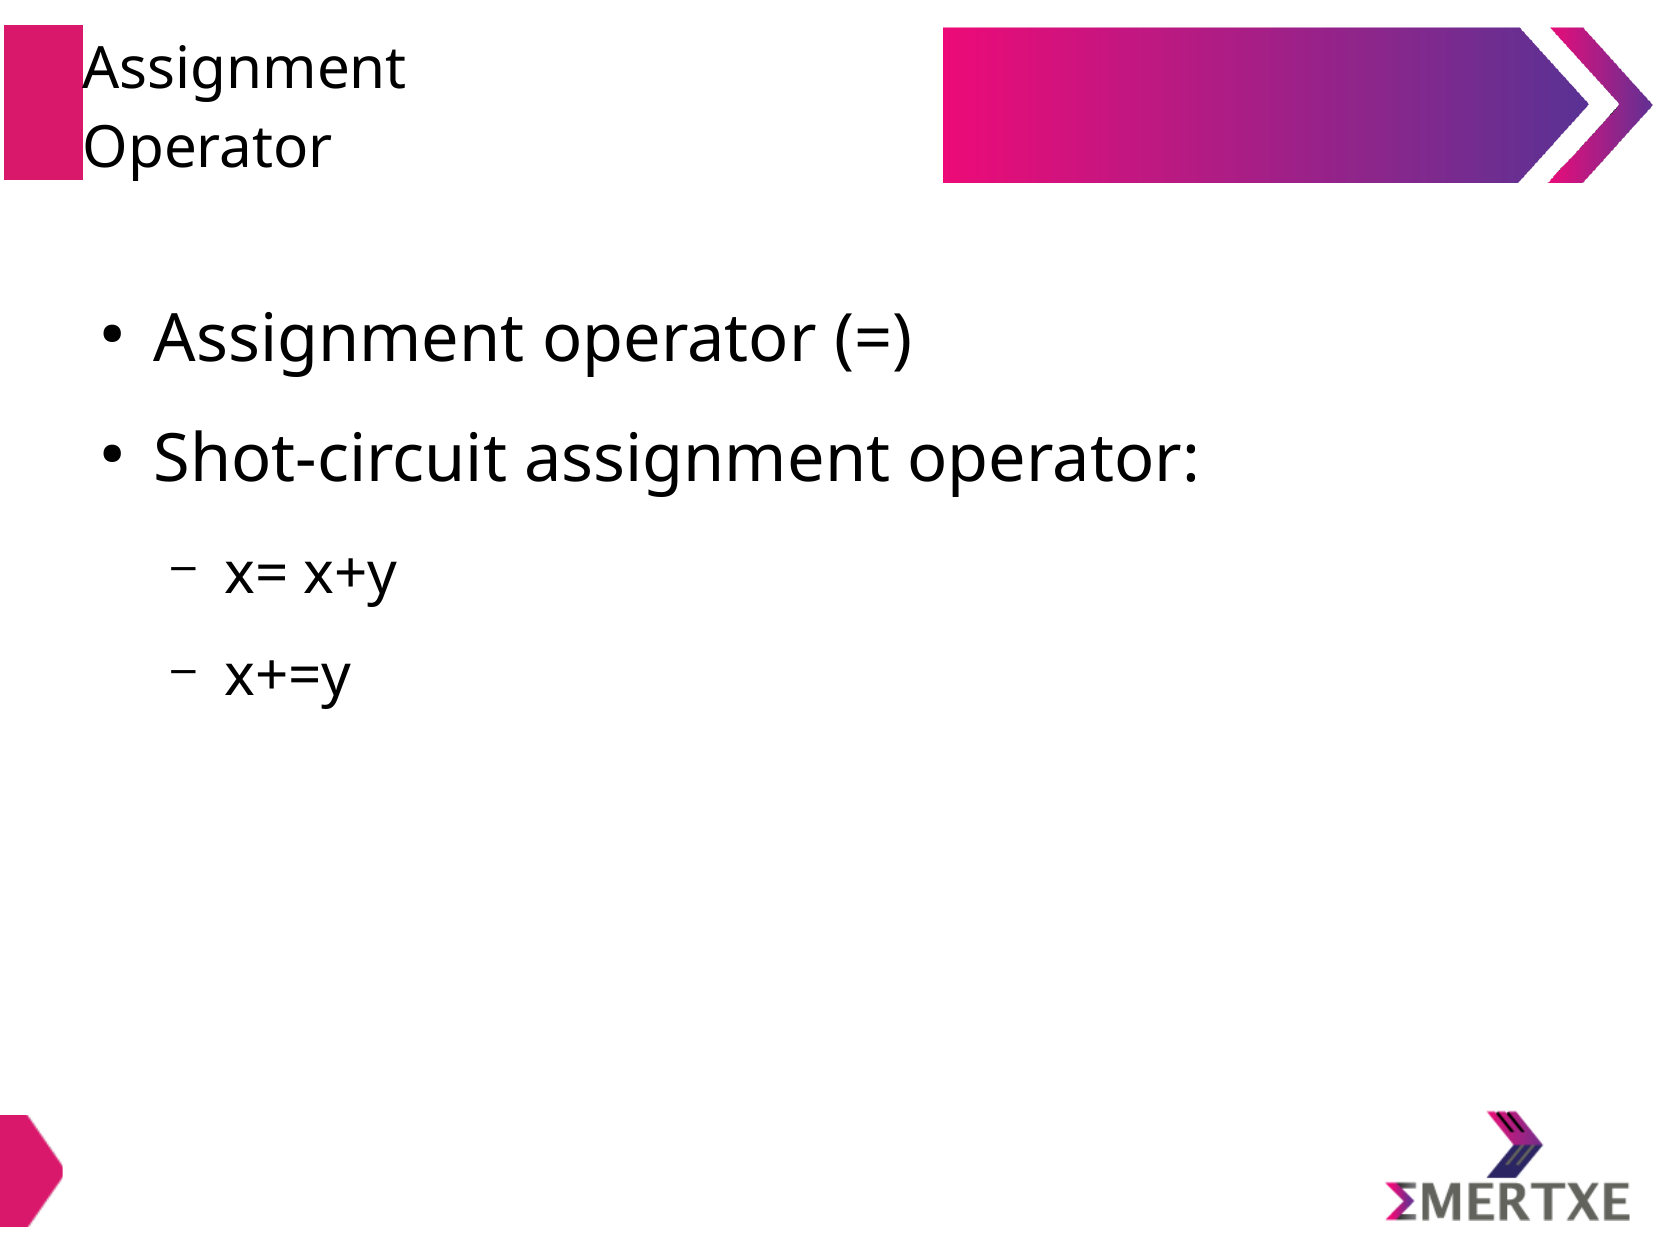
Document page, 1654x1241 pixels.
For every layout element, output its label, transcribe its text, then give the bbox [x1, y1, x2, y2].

picture [1385, 1107, 1631, 1221]
picture [1571, 27, 1653, 183]
list Assignment operator (=) Shot-circuit assignment operator: x= x+y x+=y [82, 290, 1571, 1010]
title Assignment Operator [82, 2, 1571, 210]
